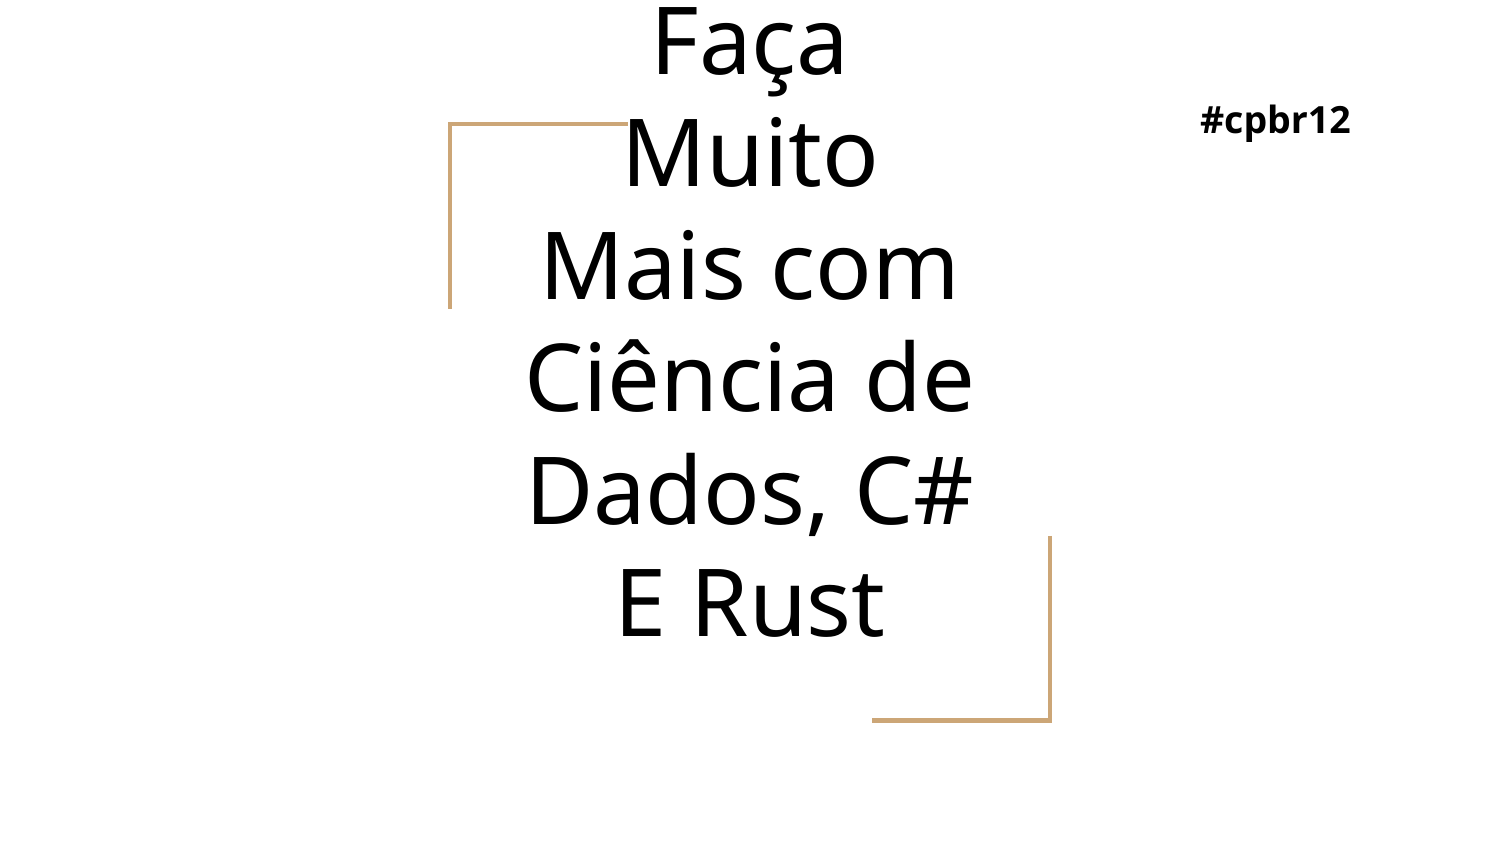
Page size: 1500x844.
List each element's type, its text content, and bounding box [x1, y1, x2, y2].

title Faça Muito Mais com Ciência de Dados, C# E Rust [499, 174, 1001, 671]
text_box #cpbr12 [1179, 80, 1372, 162]
